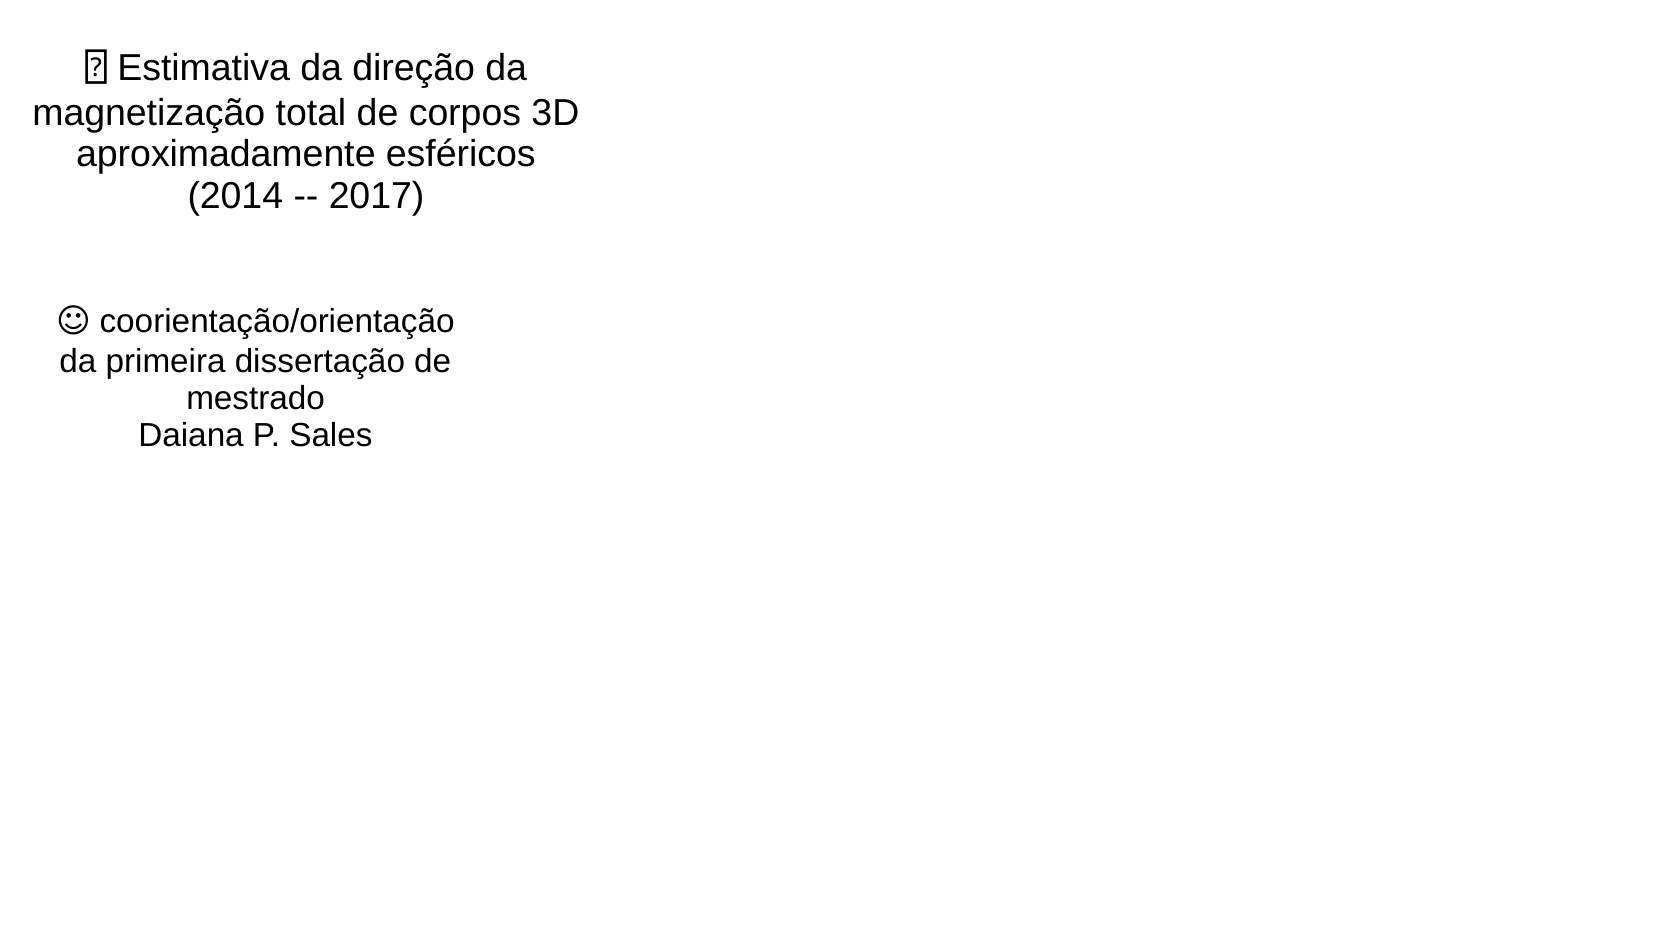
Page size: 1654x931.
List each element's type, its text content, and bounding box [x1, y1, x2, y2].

text_box ⍰ Estimativa da direção da magnetização total de corpos 3D aproximadamente esféricos (2014 -- 2017) [17, 32, 603, 258]
text_box ☺ coorientação/orientação da primeira dissertação de mestrado Daiana P. Sales [41, 289, 497, 466]
